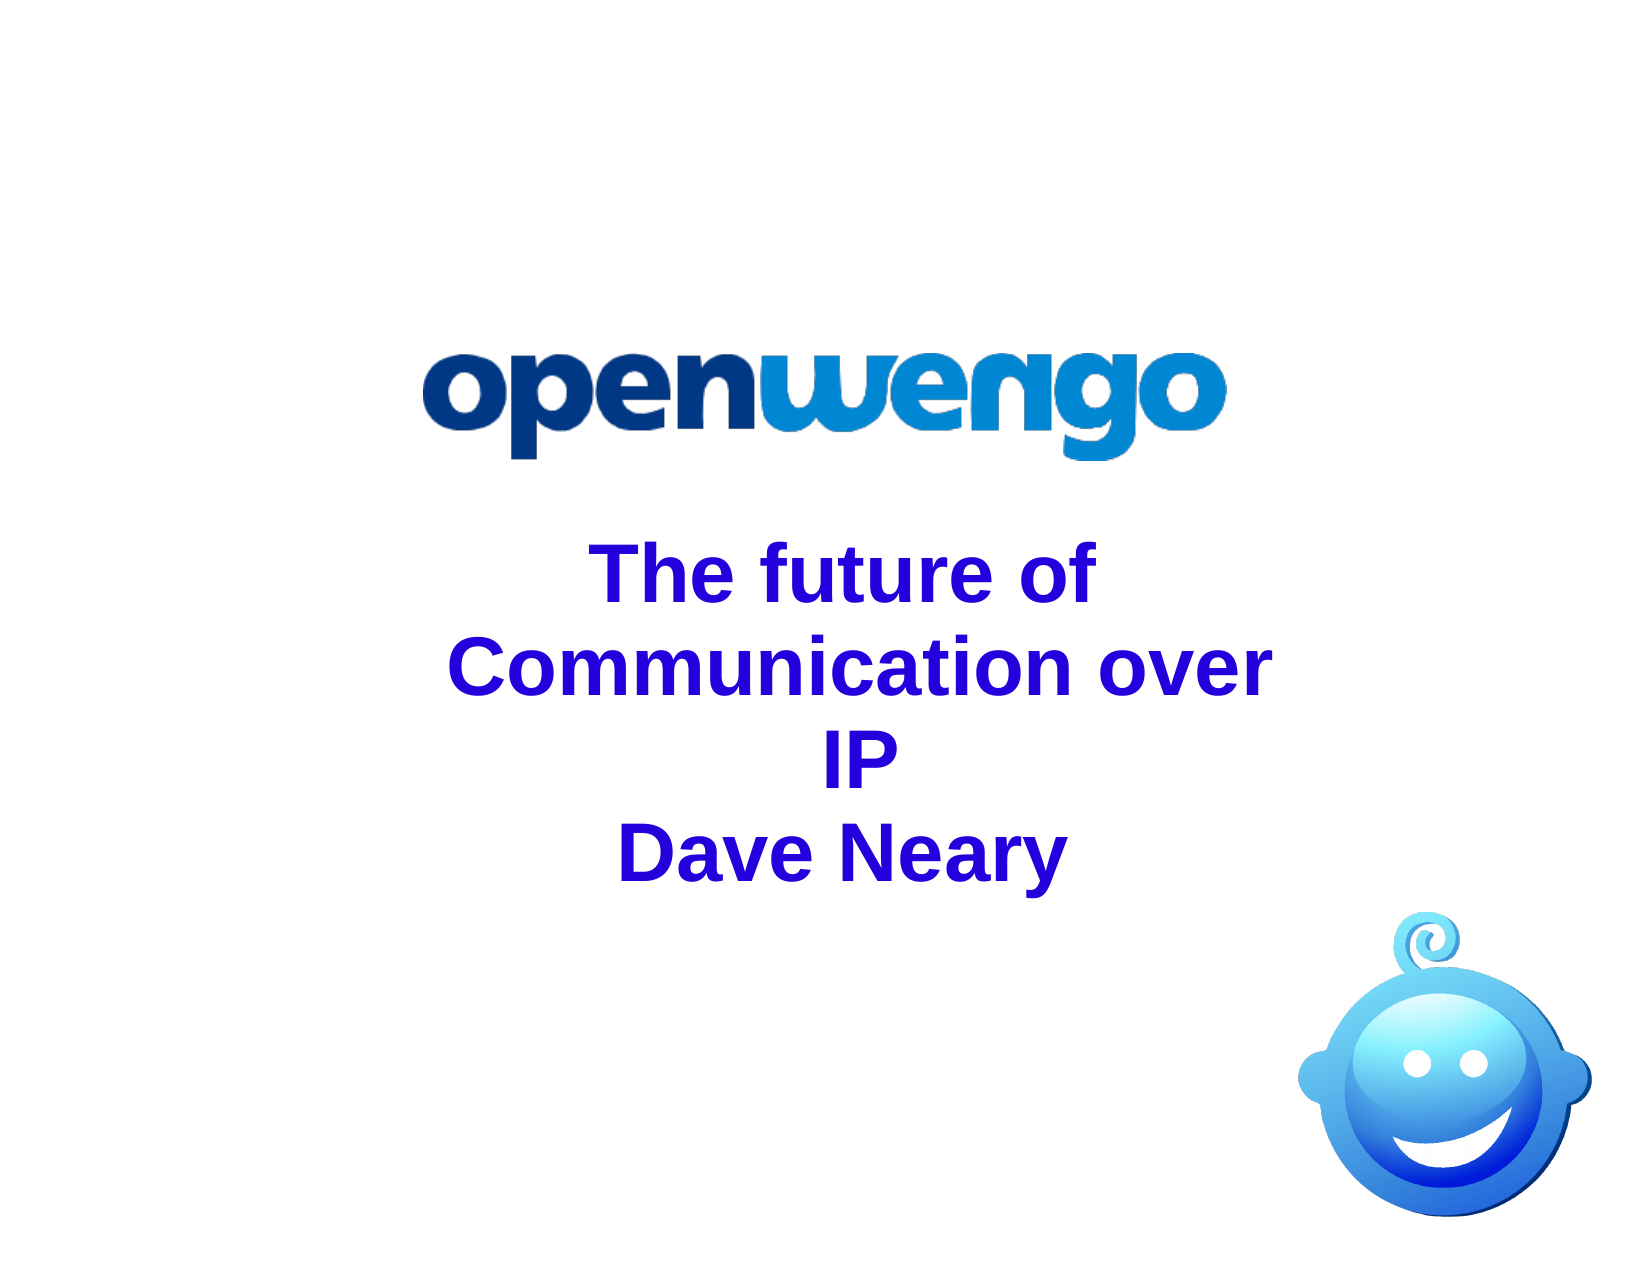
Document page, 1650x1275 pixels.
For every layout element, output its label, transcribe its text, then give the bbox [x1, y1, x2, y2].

picture [1298, 911, 1592, 1217]
picture [423, 353, 1227, 461]
subtitle The future of Communication over IP Dave Neary [354, 471, 1296, 955]
